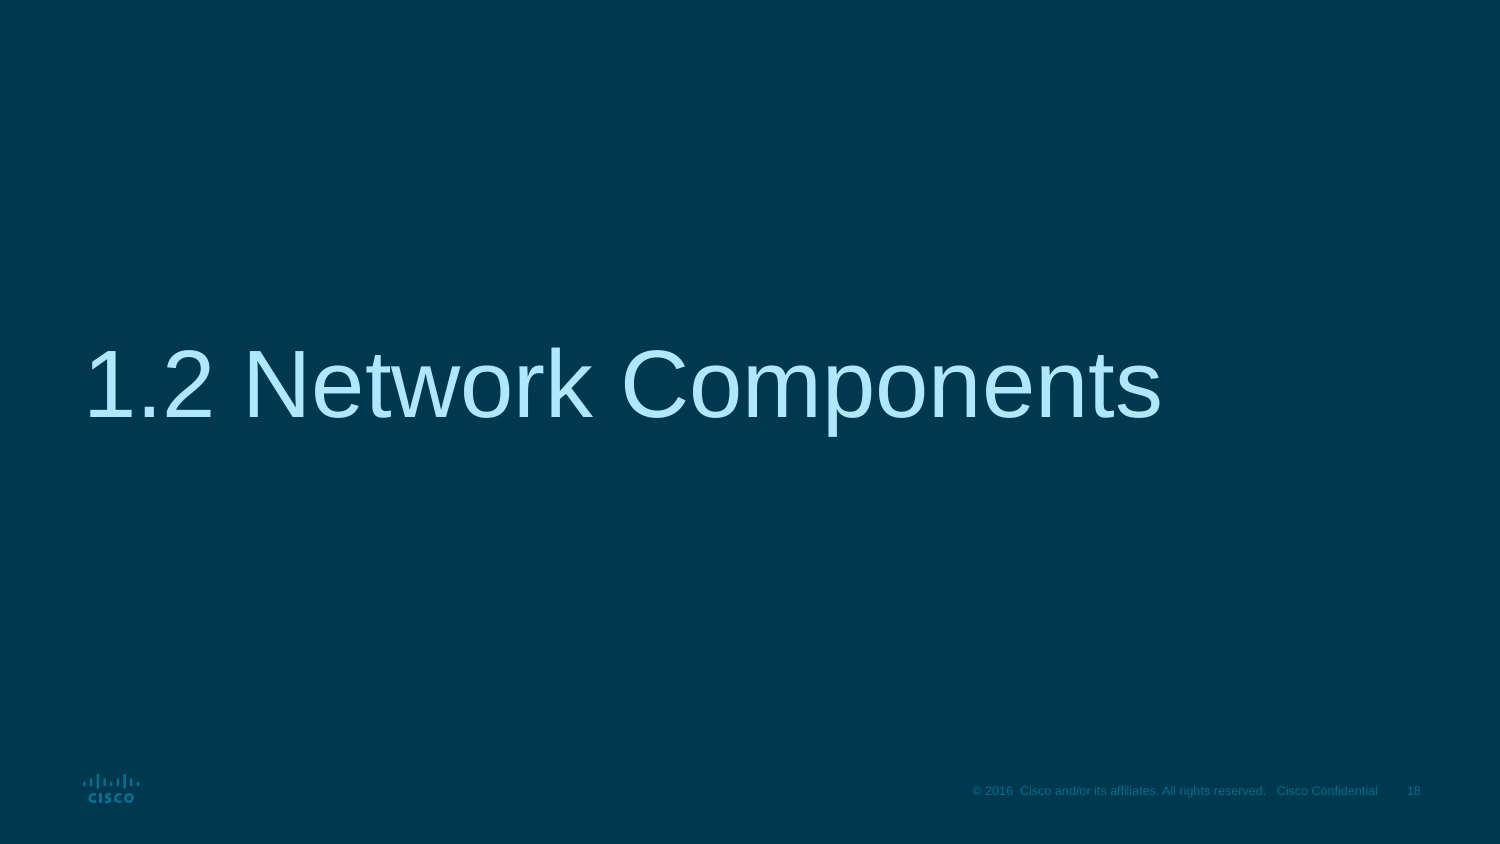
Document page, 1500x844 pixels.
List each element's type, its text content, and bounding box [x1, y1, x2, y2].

title 1.2 Network Components [68, 150, 1315, 446]
